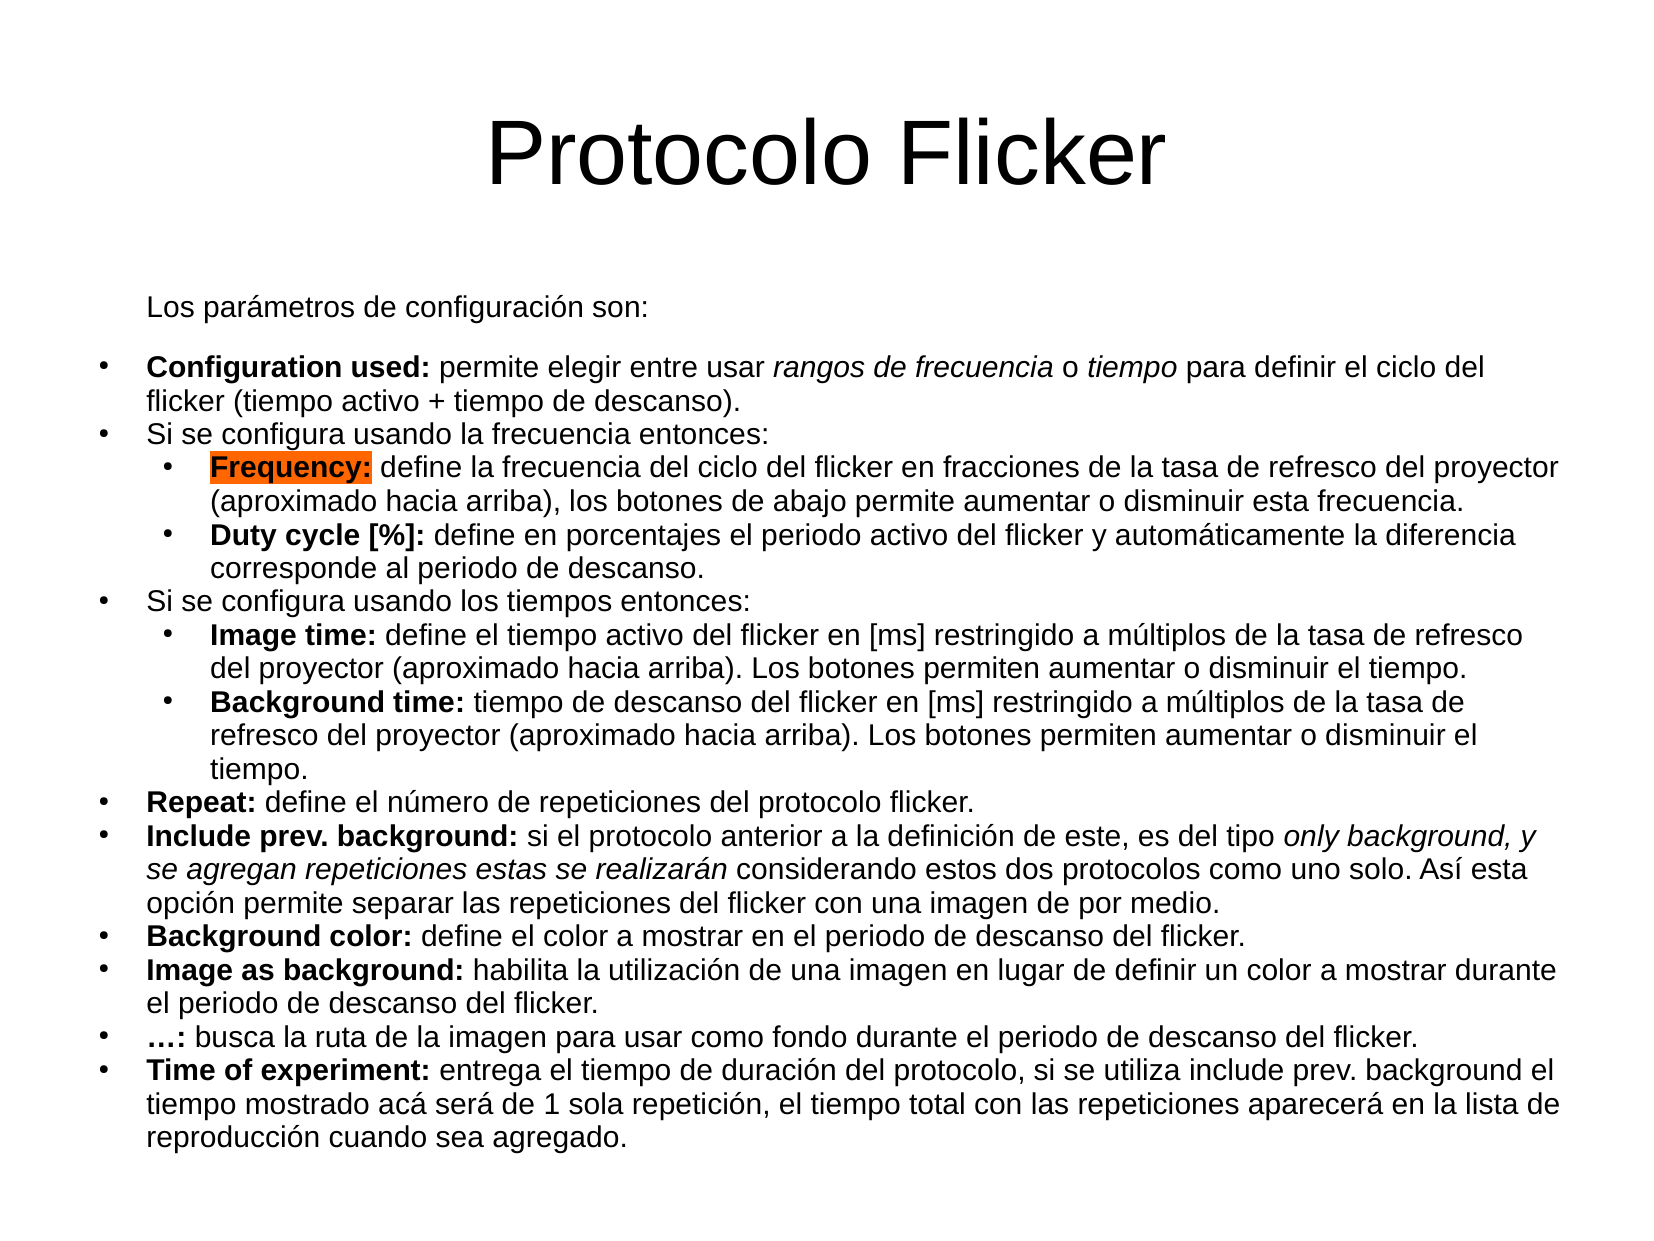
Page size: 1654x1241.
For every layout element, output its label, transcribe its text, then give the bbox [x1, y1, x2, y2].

list Los parámetros de configuración son: Configuration used: permite elegir entre usar rangos de frecuencia o tiempo para definir el ciclo del flicker (tiempo activo + tiempo de descanso). Si se configura usando la frecuencia entonces: Frequency: define la frecuencia del ciclo del flicker en fracciones de la tasa de refresco del proyector (aproximado hacia arriba), los botones de abajo permite aumentar o disminuir esta frecuencia. Duty cycle [%]: define en porcentajes el periodo activo del flicker y automáticamente la diferencia corresponde al periodo de descanso. Si se configura usando los tiempos entonces: Image time: define el tiempo activo del flicker en [ms] restringido a múltiplos de la tasa de refresco del proyector (aproximado hacia arriba). Los botones permiten aumentar o disminuir el tiempo. Background time: tiempo de descanso del flicker en [ms] restringido a múltiplos de la tasa de refresco del proyector (aproximado hacia arriba). Los botones permiten aumentar o disminuir el tiempo. Repeat: define el número de repeticiones del protocolo flicker. Include prev. background: si el protocolo anterior a la definición de este, es del tipo only background, y se agregan repeticiones estas se realizarán considerando estos dos protocolos como uno solo. Así esta opción permite separar las repeticiones del flicker con una imagen de por medio. Background color: define el color a mostrar en el periodo de descanso del flicker. Image as background: habilita la utilización de una imagen en lugar de definir un color a mostrar durante el periodo de descanso del flicker. …: busca la ruta de la imagen para usar como fondo durante el periodo de descanso del flicker. Time of experiment: entrega el tiempo de duración del protocolo, si se utiliza include prev. background el tiempo mostrado acá será de 1 sola repetición, el tiempo total con las repeticiones aparecerá en la lista de reproducción cuando sea agregado. [82, 290, 1571, 1171]
title Protocolo Flicker [82, 49, 1571, 257]
